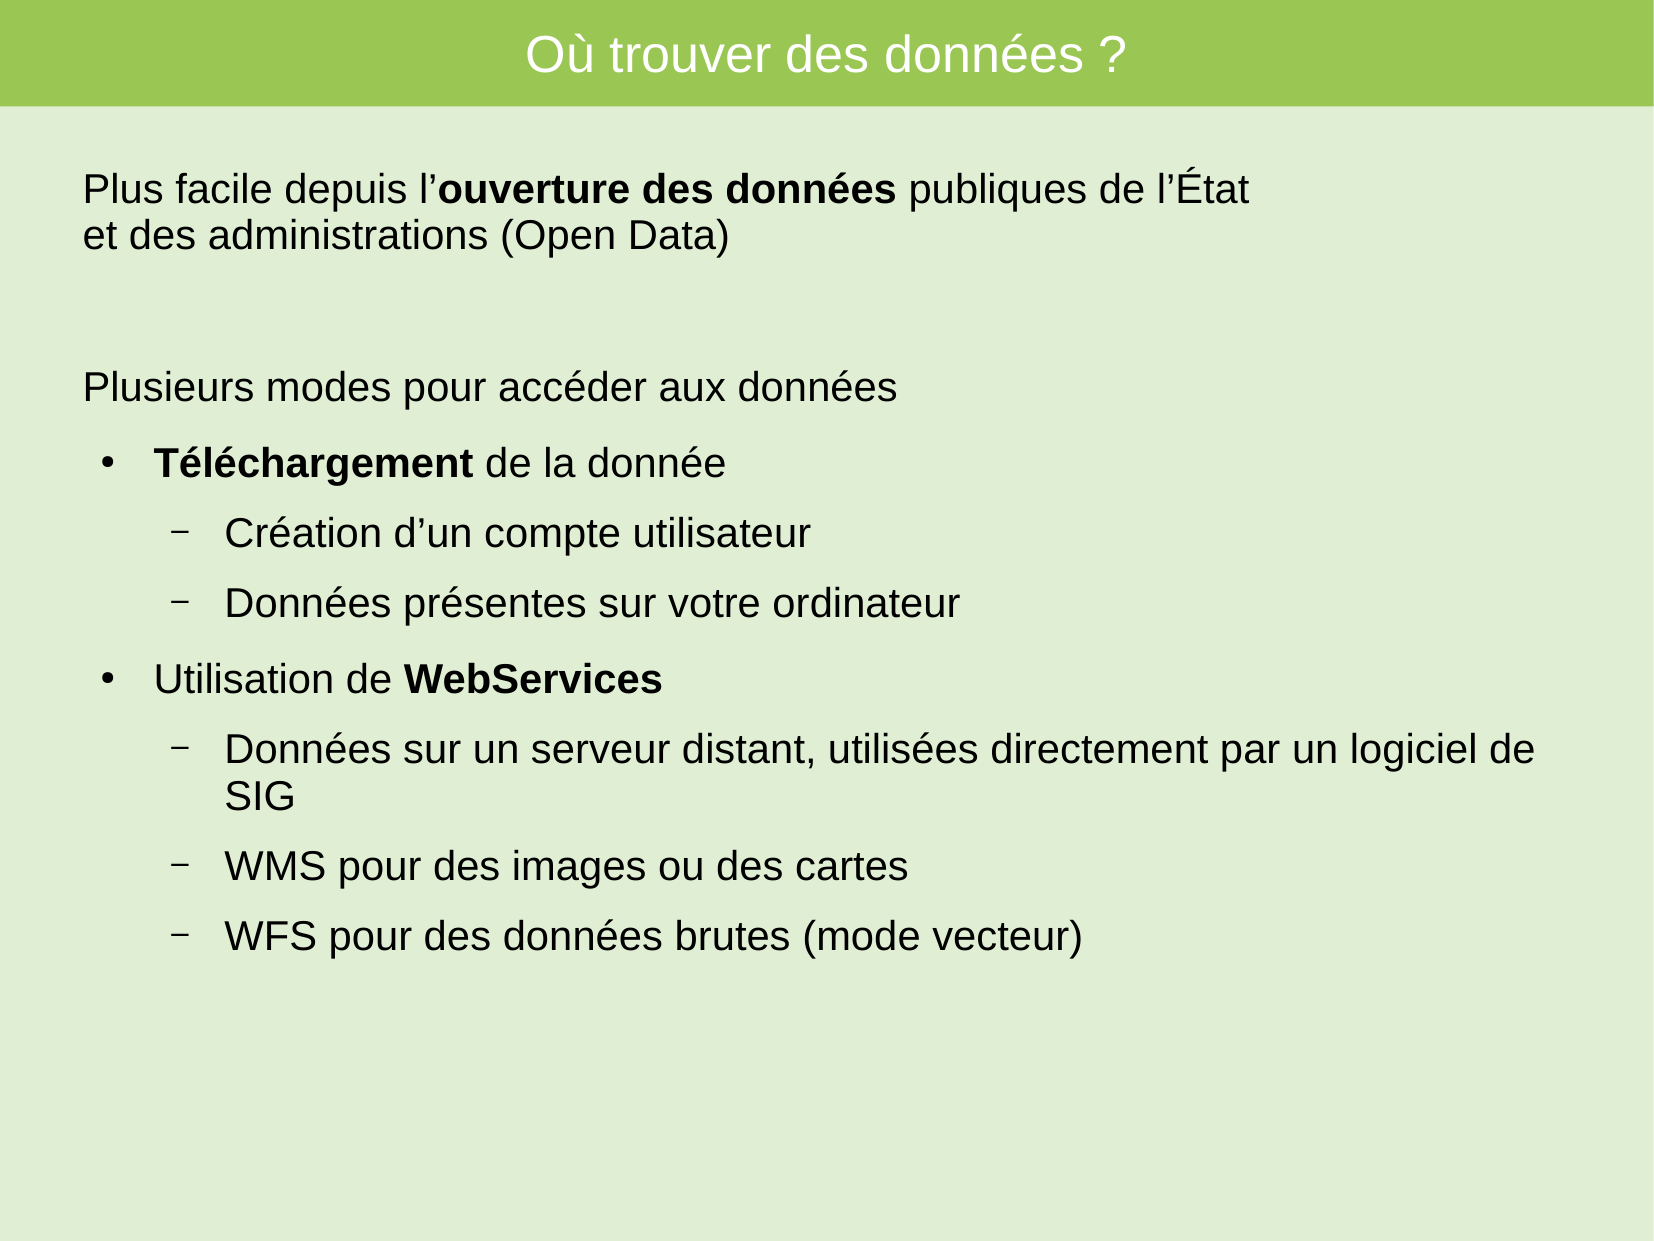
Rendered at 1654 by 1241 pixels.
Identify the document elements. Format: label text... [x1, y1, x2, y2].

title Où trouver des données ? [82, 19, 1571, 89]
list Plus facile depuis l’ouverture des données publiques de l’État et des administrations (Open Data) Plusieurs modes pour accéder aux données Téléchargement de la donnée Création d’un compte utilisateur Données présentes sur votre ordinateur Utilisation de WebServices Données sur un serveur distant, utilisées directement par un logiciel de SIG WMS pour des images ou des cartes WFS pour des données brutes (mode vecteur) [82, 165, 1571, 1193]
